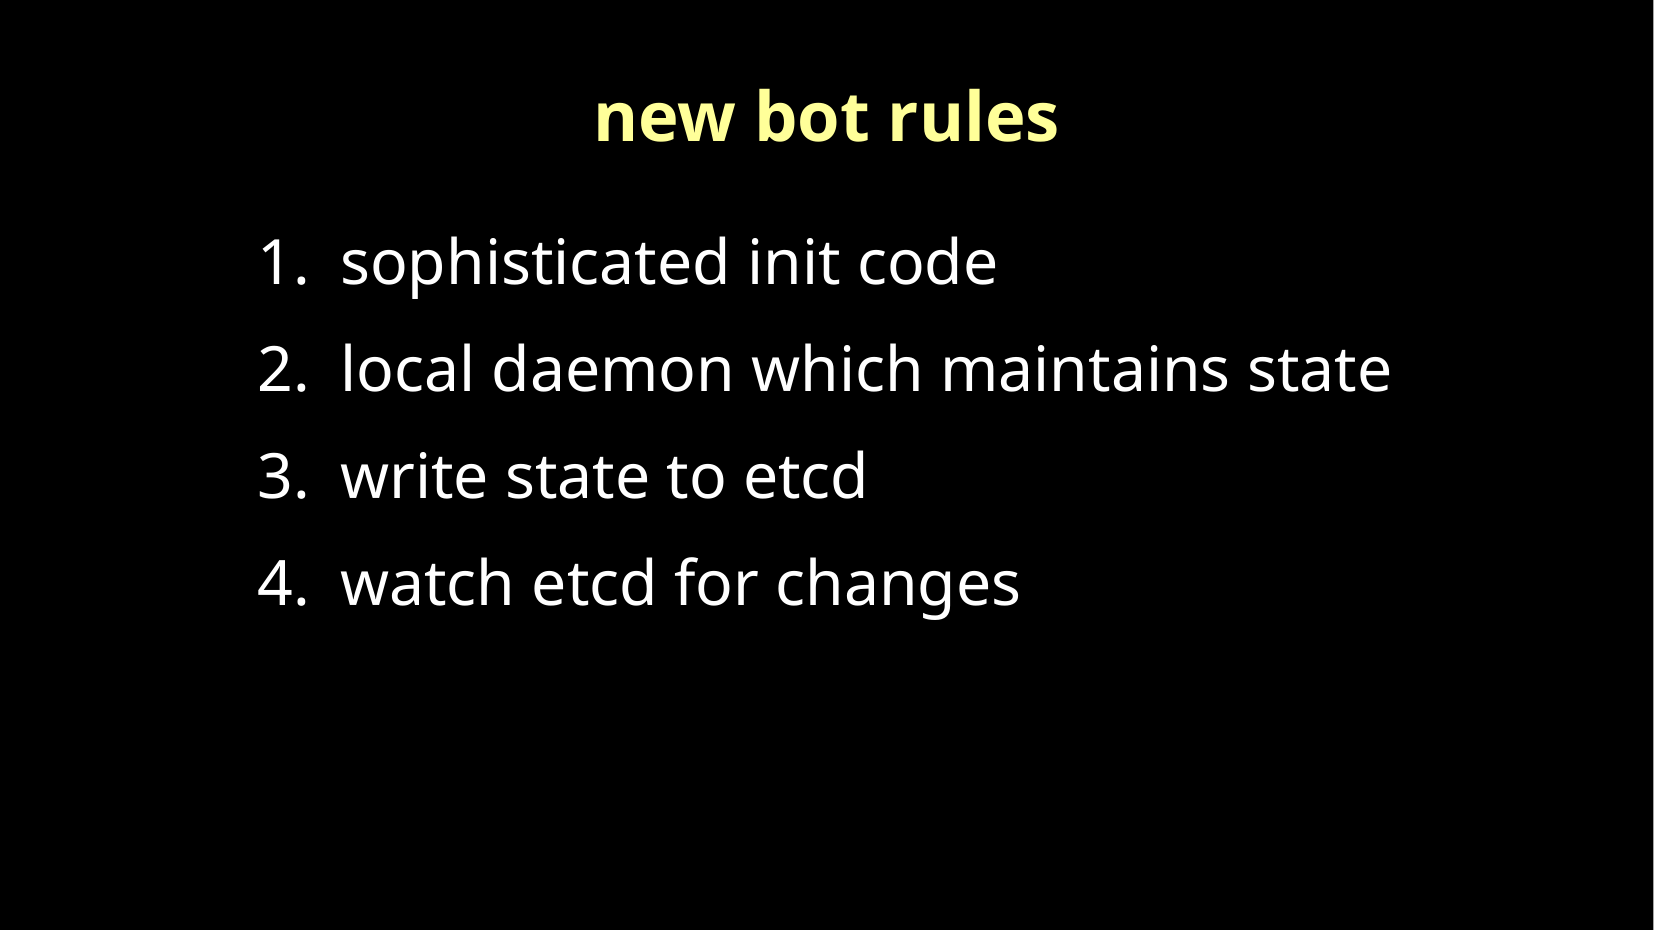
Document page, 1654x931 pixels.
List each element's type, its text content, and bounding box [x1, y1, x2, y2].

title new bot rules [82, 37, 1571, 193]
list sophisticated init code local daemon which maintains state write state to etcd watch etcd for changes [240, 217, 1571, 757]
